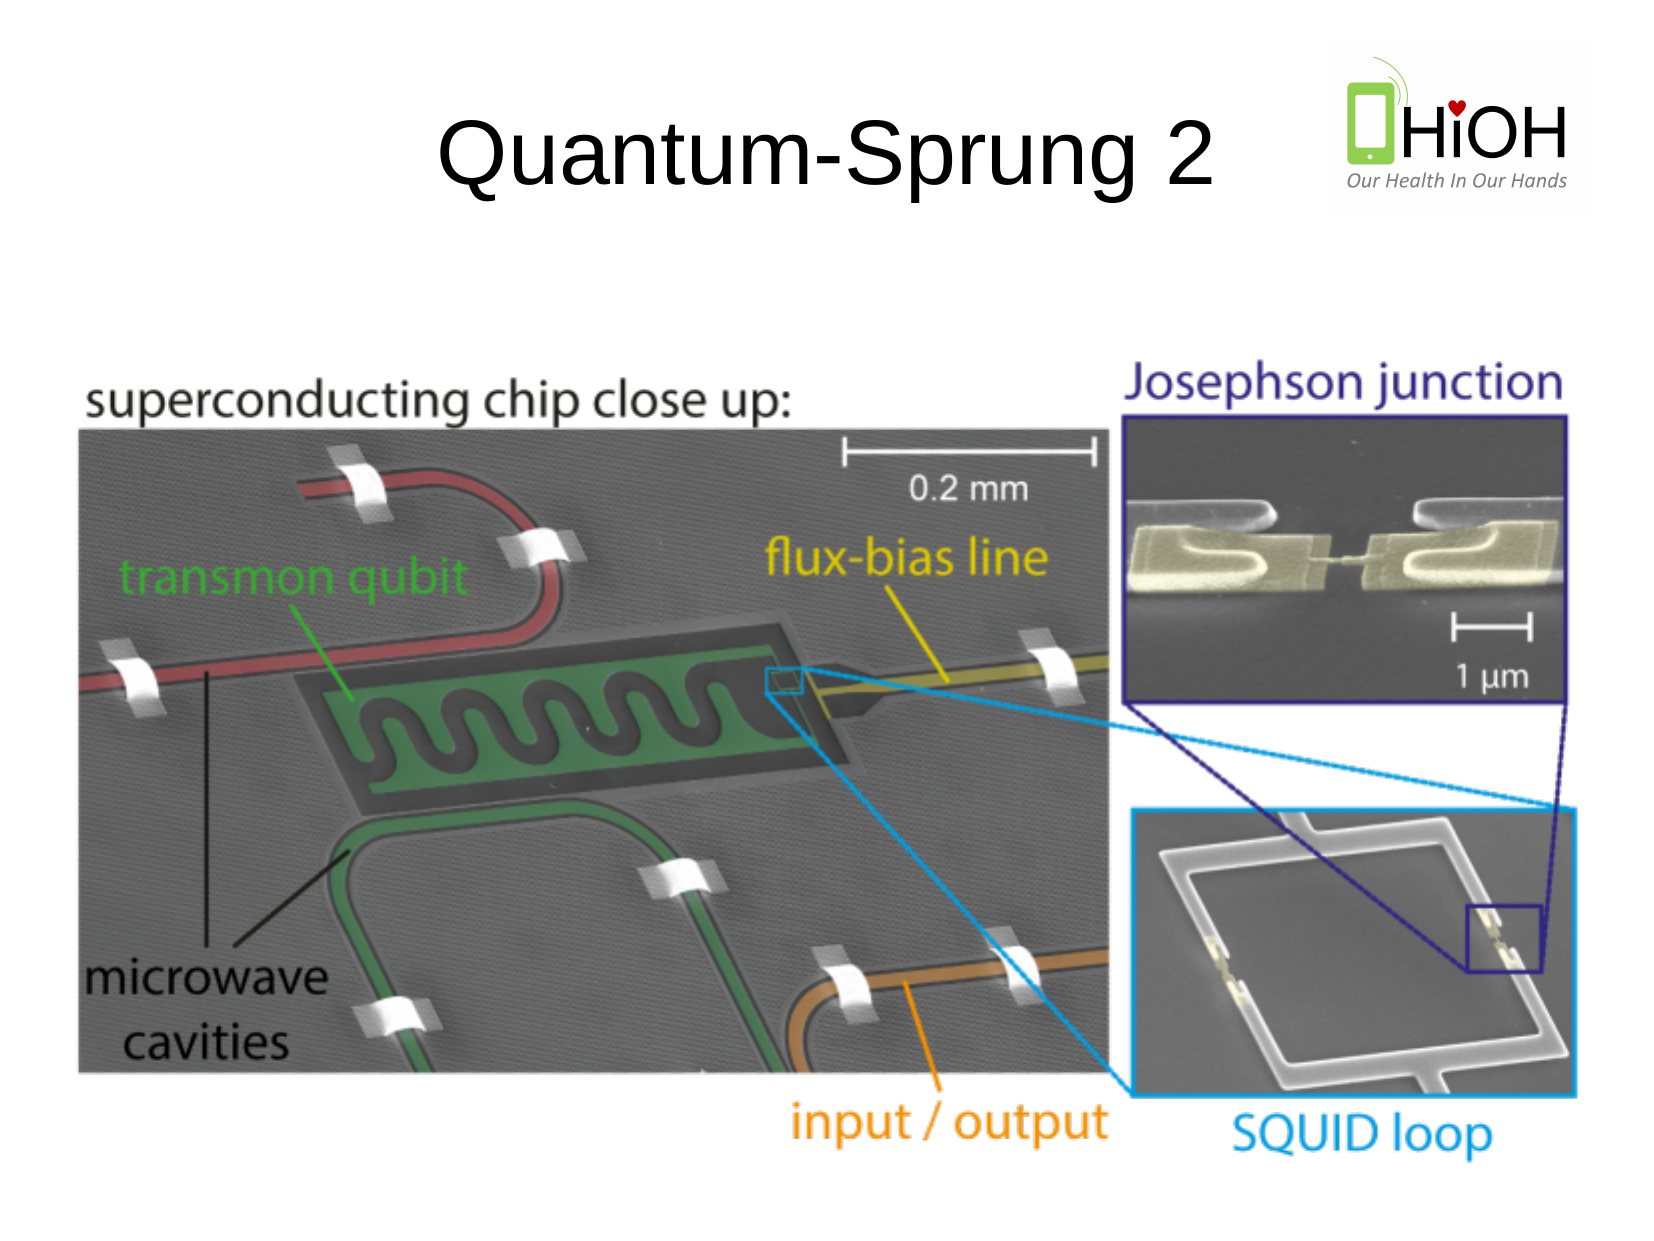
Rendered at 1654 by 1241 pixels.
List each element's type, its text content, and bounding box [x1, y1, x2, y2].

title Quantum-Sprung 2 [82, 49, 1571, 257]
picture [1330, 42, 1595, 213]
picture [63, 354, 1600, 1165]
